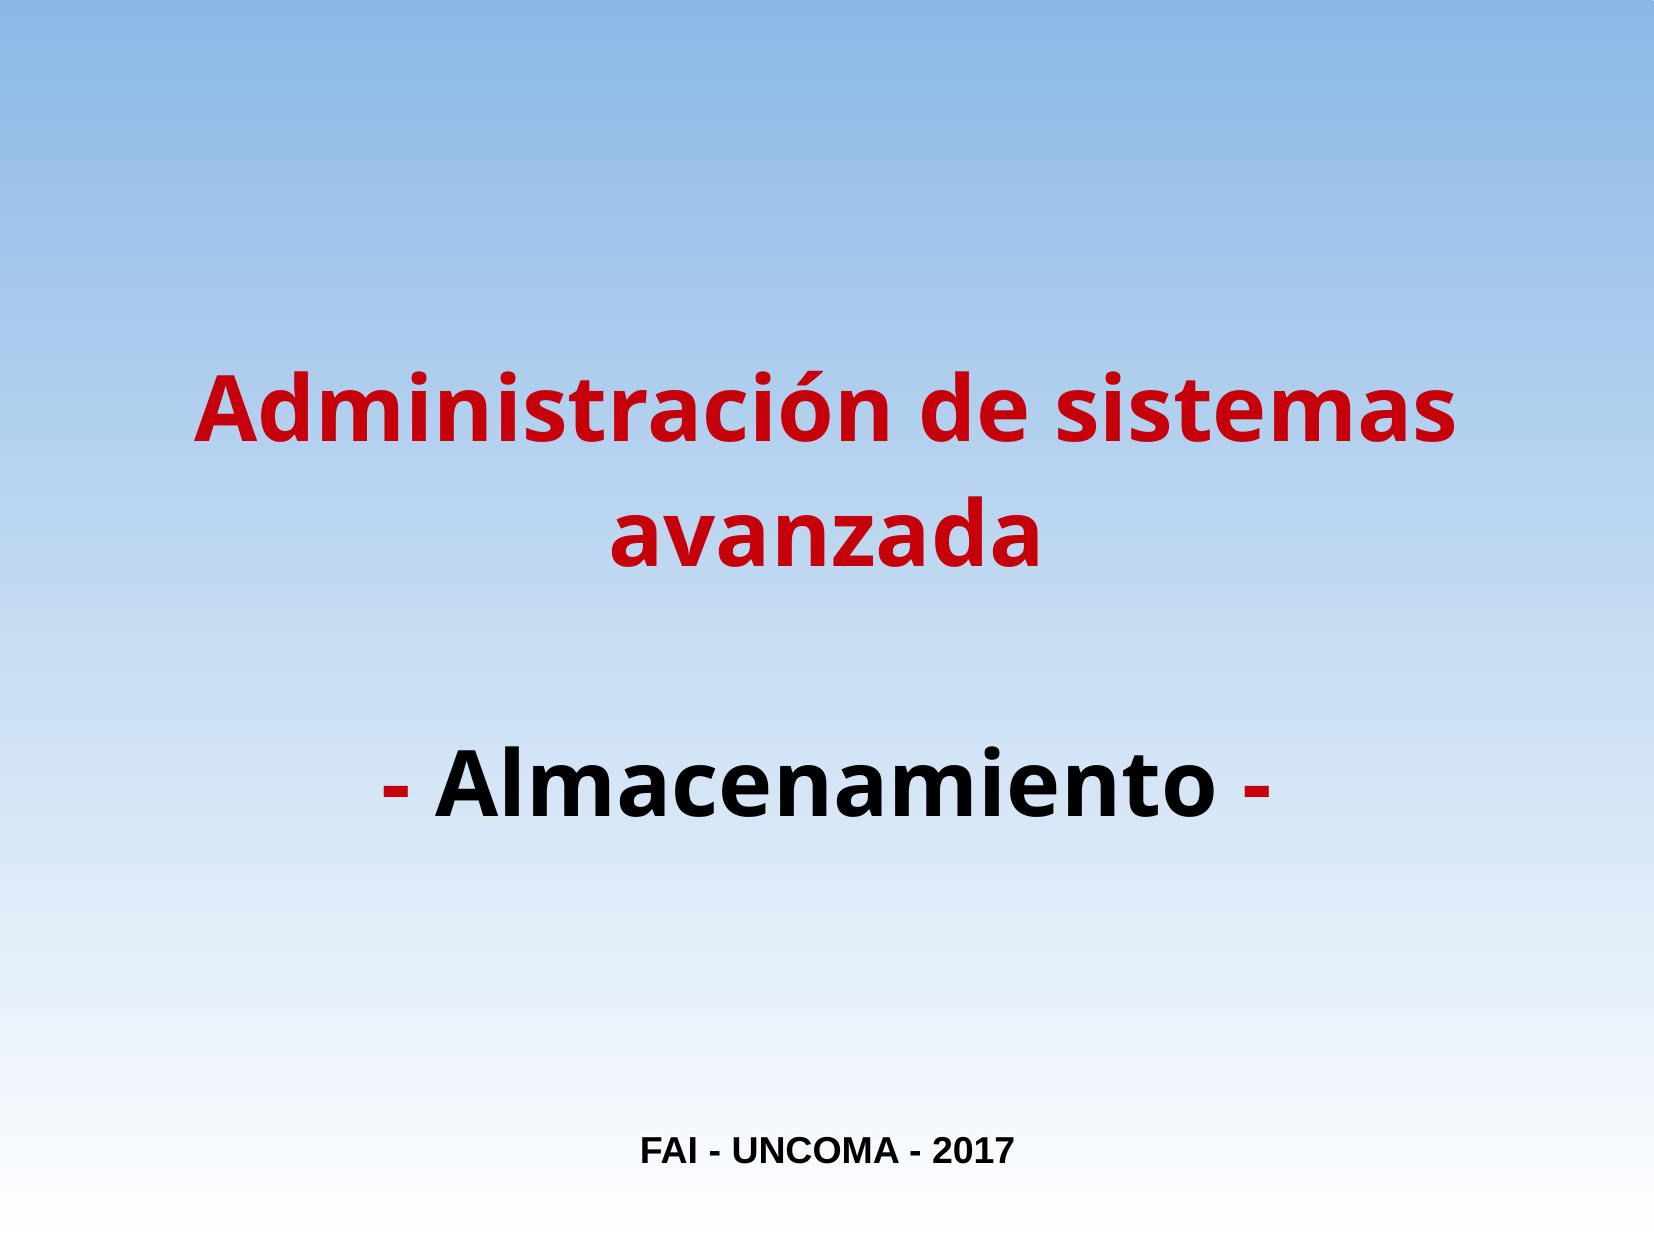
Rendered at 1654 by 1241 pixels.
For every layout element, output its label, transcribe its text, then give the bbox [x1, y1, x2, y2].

text_box FAI - UNCOMA - 2017 [625, 1122, 1031, 1179]
subtitle Administración de sistemas avanzada - Almacenamiento - [82, 126, 1571, 1186]
